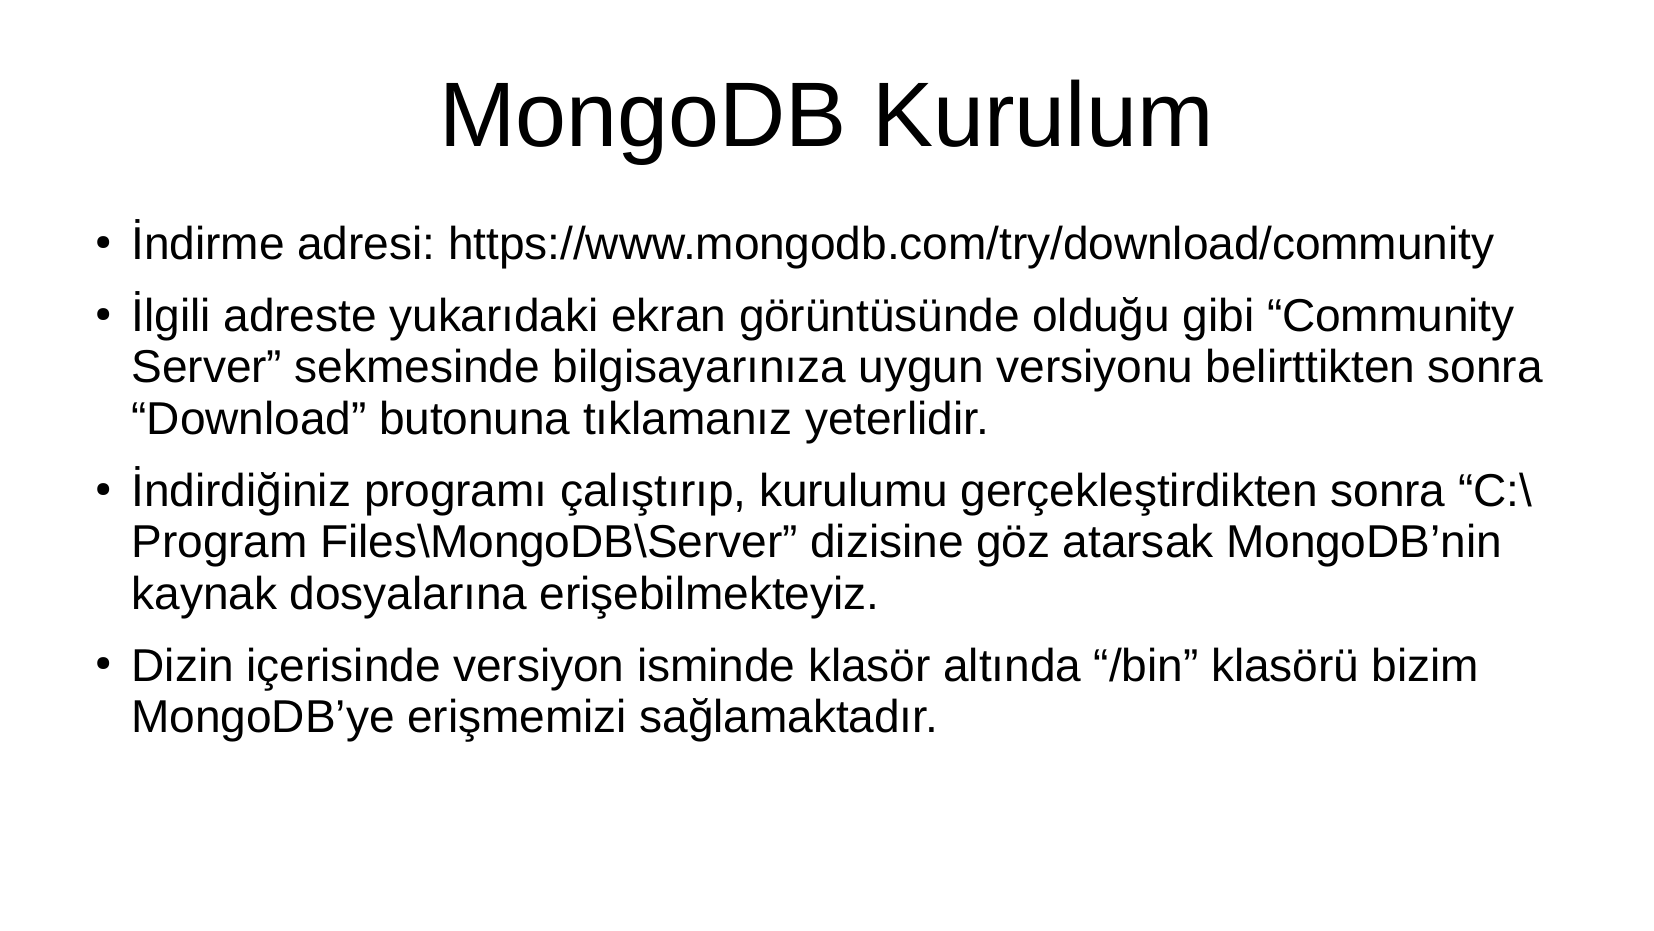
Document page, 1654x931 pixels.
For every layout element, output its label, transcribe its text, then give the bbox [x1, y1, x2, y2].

title MongoDB Kurulum [82, 37, 1571, 193]
list İndirme adresi: https://www.mongodb.com/try/download/community İlgili adreste yukarıdaki ekran görüntüsünde olduğu gibi “Community Server” sekmesinde bilgisayarınıza uygun versiyonu belirttikten sonra “Download” butonuna tıklamanız yeterlidir. İndirdiğiniz programı çalıştırıp, kurulumu gerçekleştirdikten sonra “C:\Program Files\MongoDB\Server” dizisine göz atarsak MongoDB’nin kaynak dosyalarına erişebilmekteyiz. Dizin içerisinde versiyon isminde klasör altında “/bin” klasörü bizim MongoDB’ye erişmemizi sağlamaktadır. [82, 217, 1571, 758]
